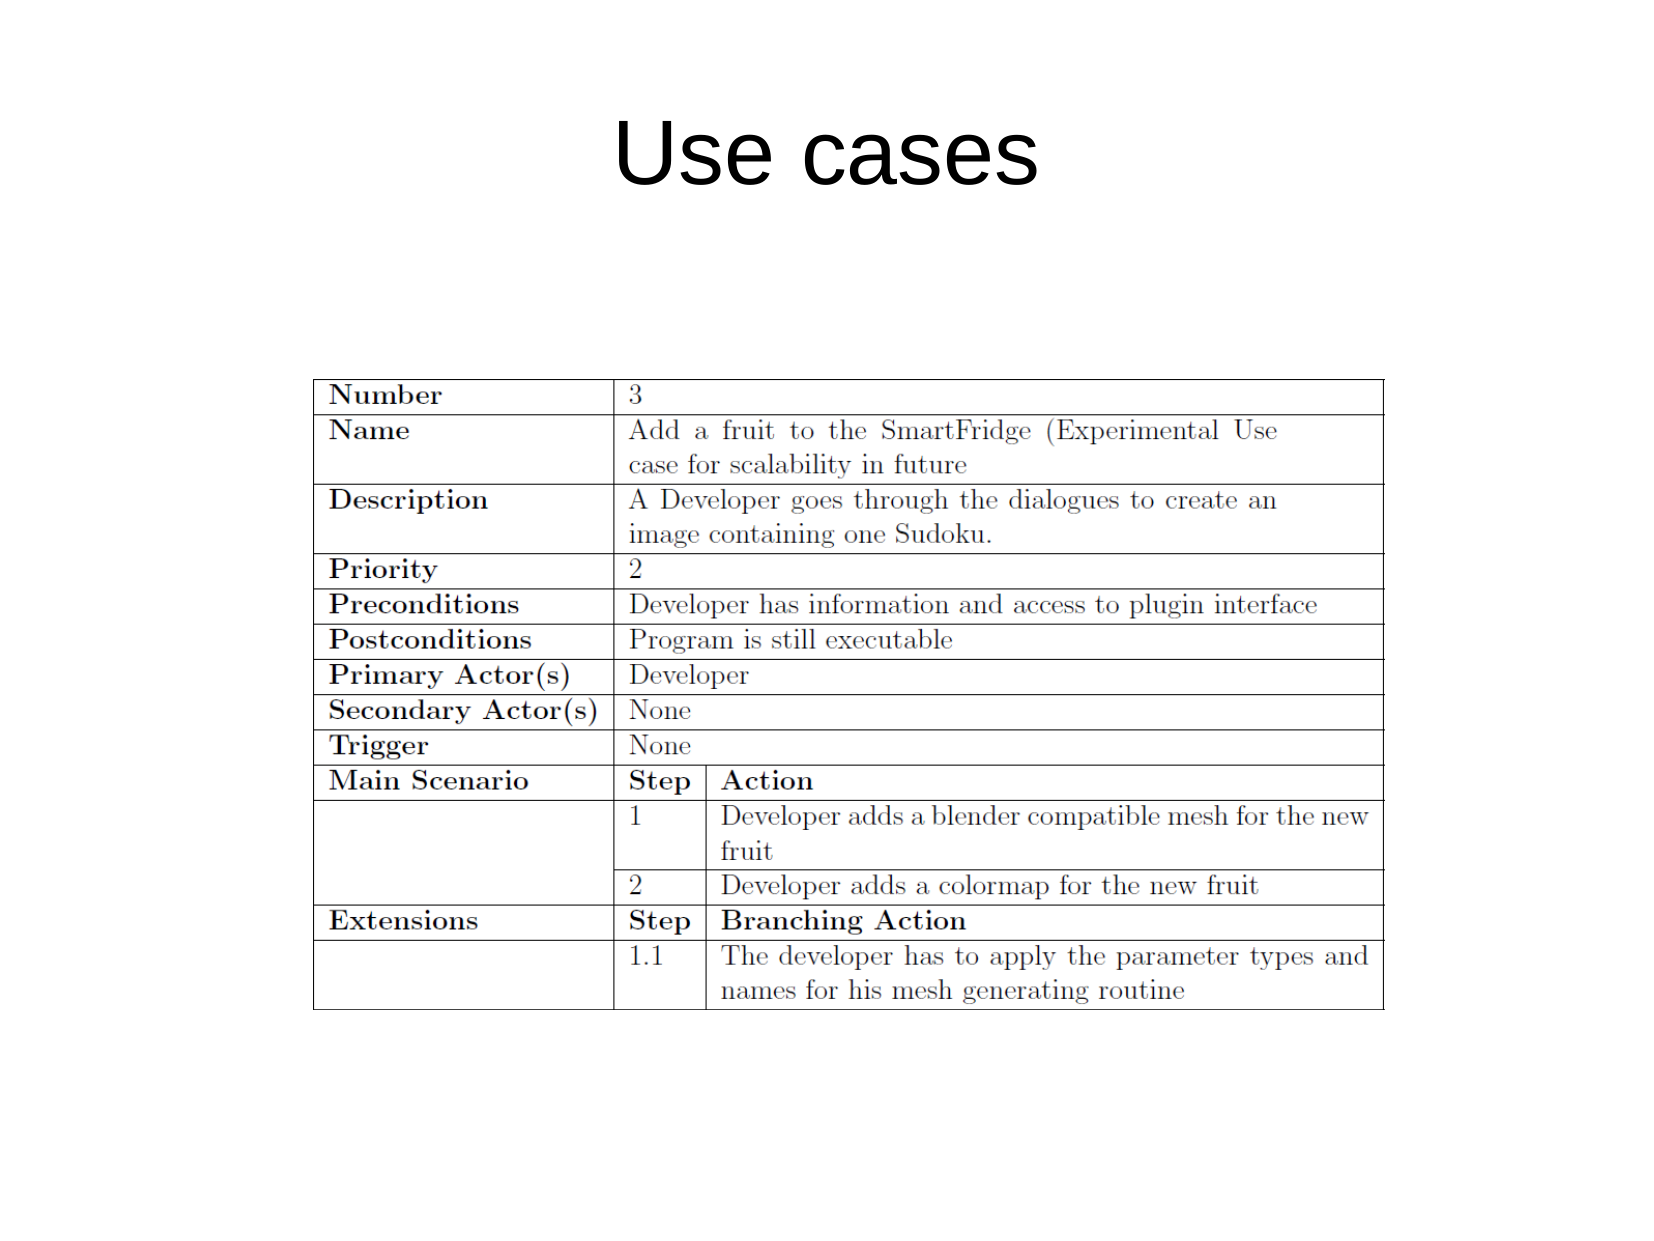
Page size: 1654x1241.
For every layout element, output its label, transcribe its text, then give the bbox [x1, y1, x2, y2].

title Use cases [82, 49, 1571, 257]
picture [312, 378, 1385, 1010]
